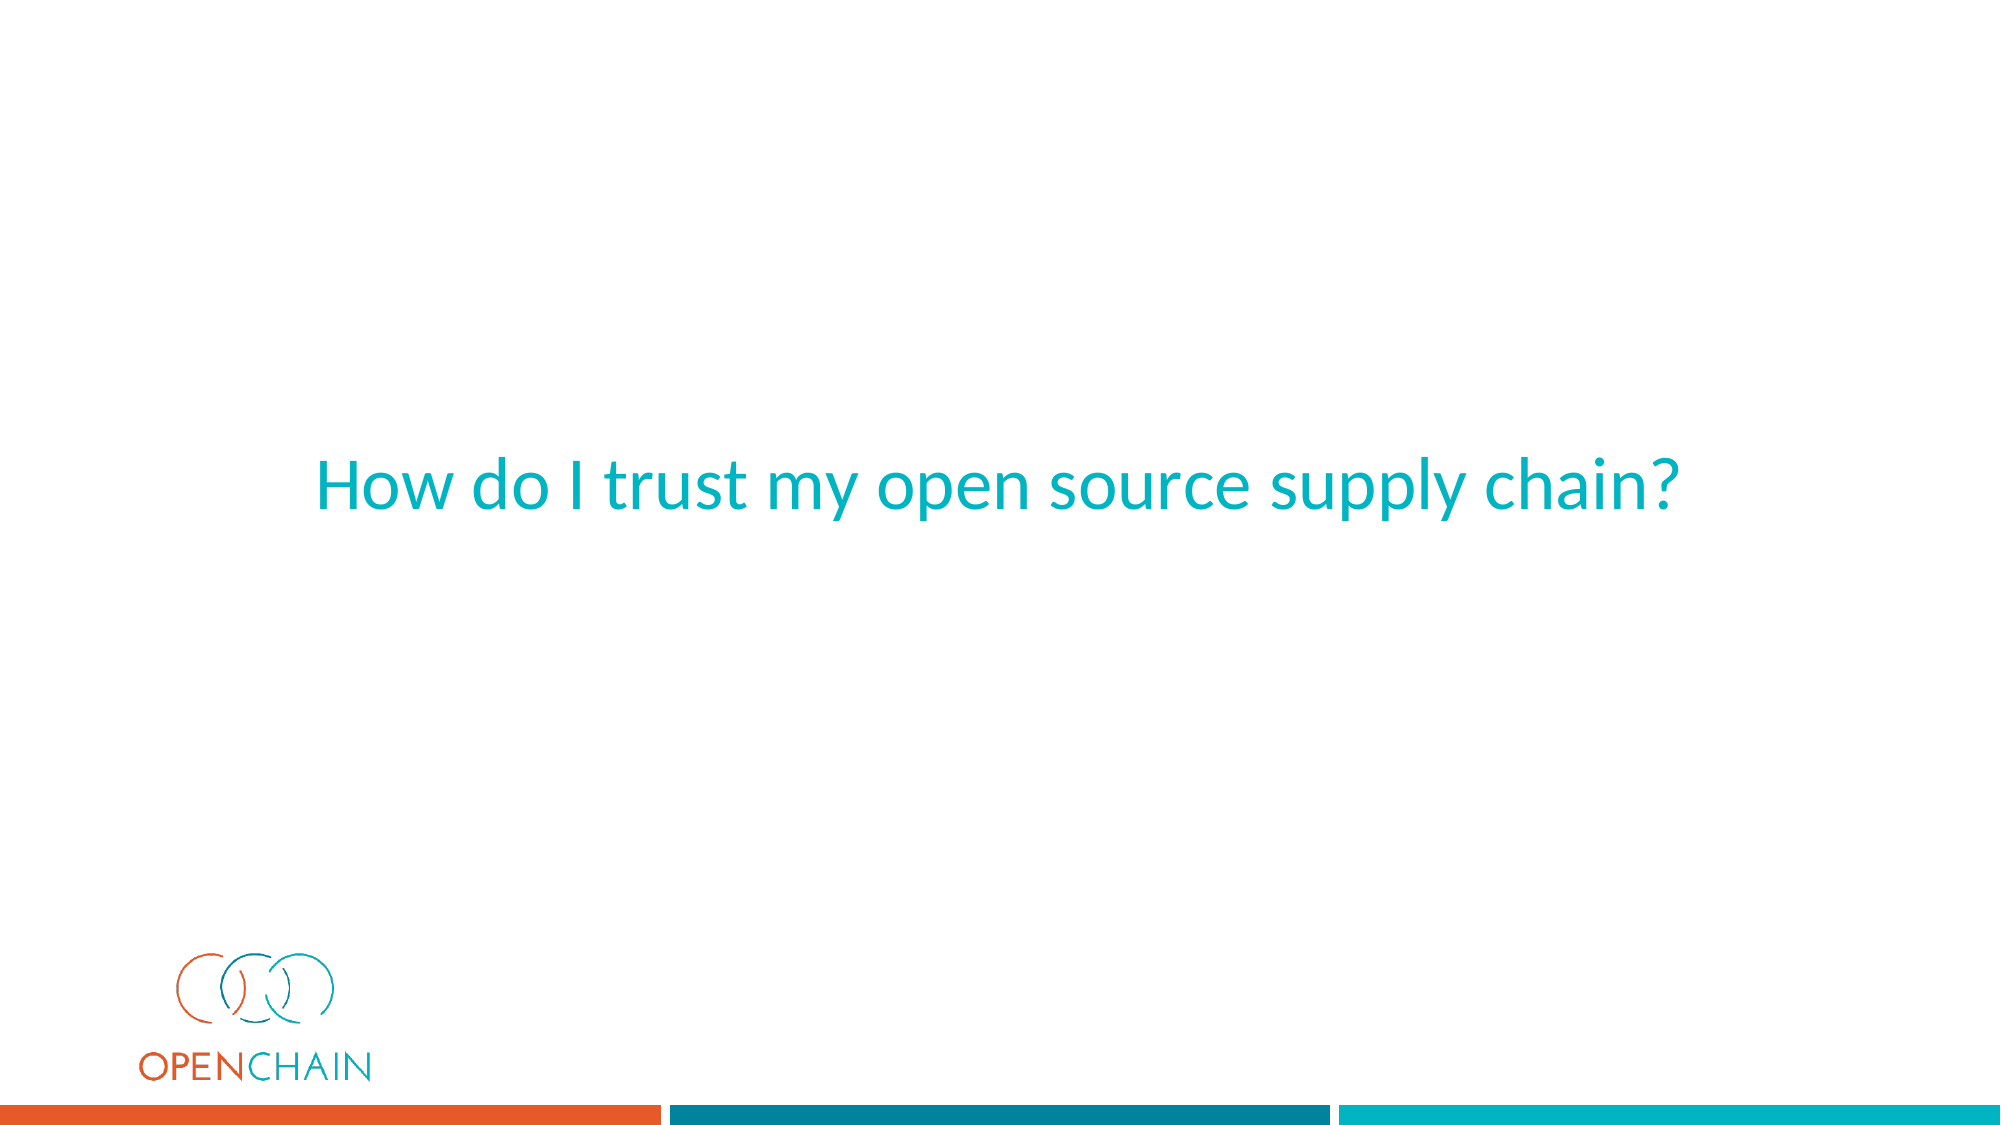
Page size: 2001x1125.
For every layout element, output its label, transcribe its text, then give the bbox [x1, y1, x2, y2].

title How do I trust my open source supply chain? [137, 376, 1863, 594]
